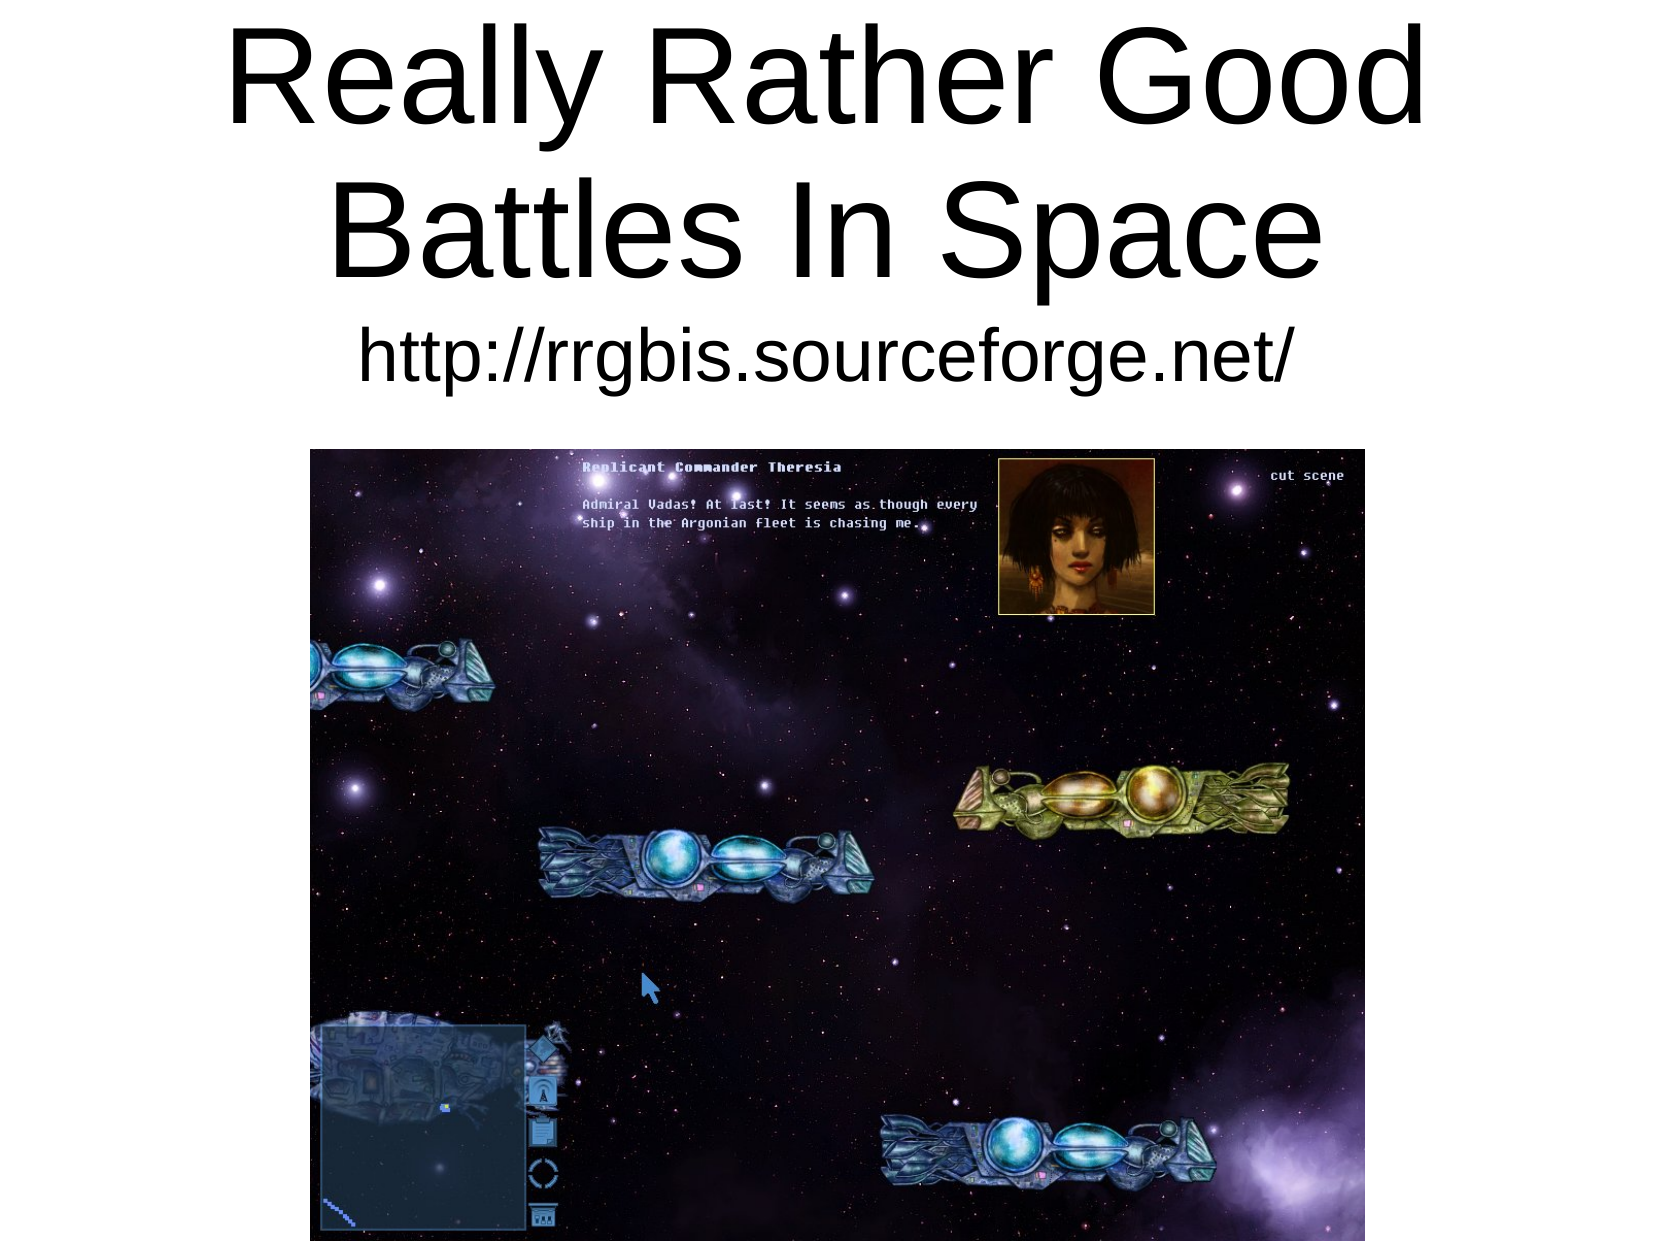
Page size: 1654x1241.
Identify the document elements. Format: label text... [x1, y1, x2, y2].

title Really Rather Good Battles In Space [82, 0, 1571, 268]
text_box http://rrgbis.sourceforge.net/ [82, 268, 1571, 443]
picture [310, 449, 1365, 1241]
